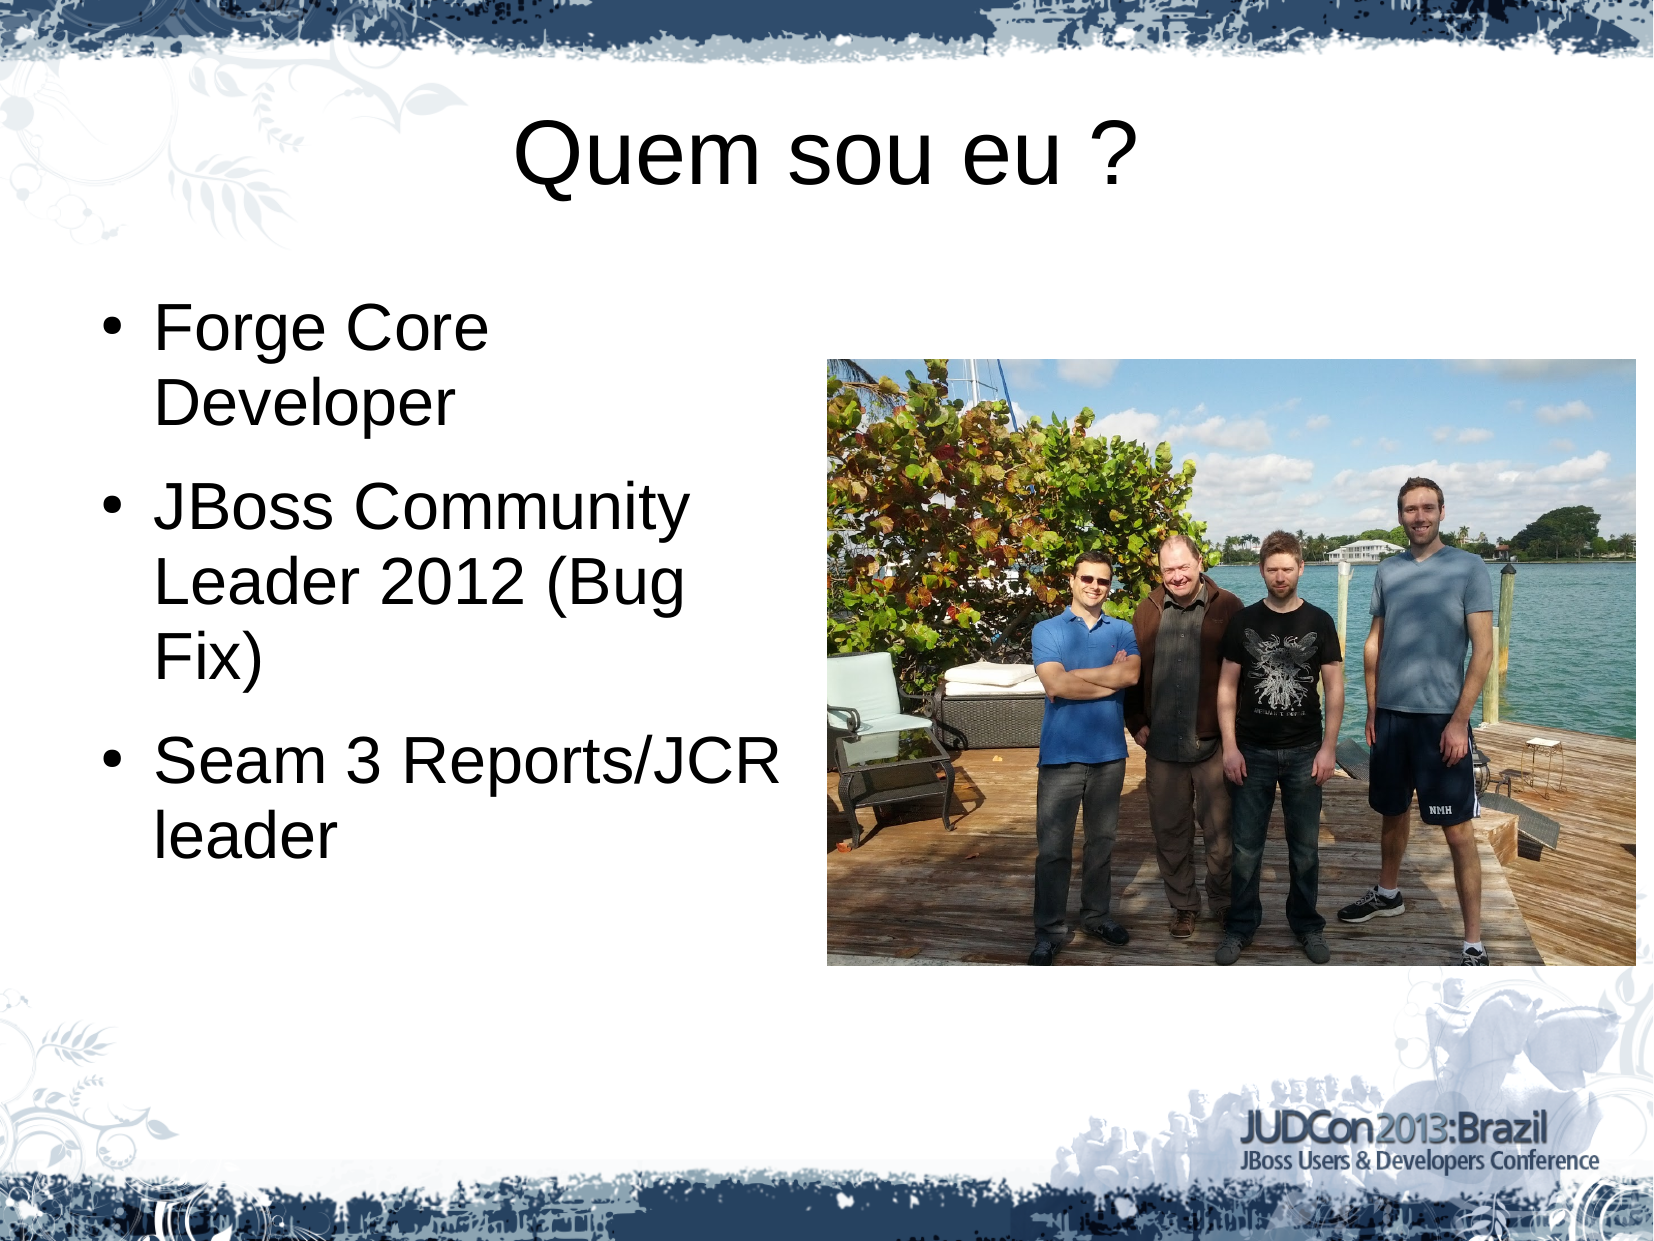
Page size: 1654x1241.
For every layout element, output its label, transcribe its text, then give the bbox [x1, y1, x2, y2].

list Forge Core Developer JBoss Community Leader 2012 (Bug Fix) Seam 3 Reports/JCR leader [82, 290, 793, 1109]
title Quem sou eu ? [82, 49, 1571, 257]
picture [0, 0, 1654, 1241]
